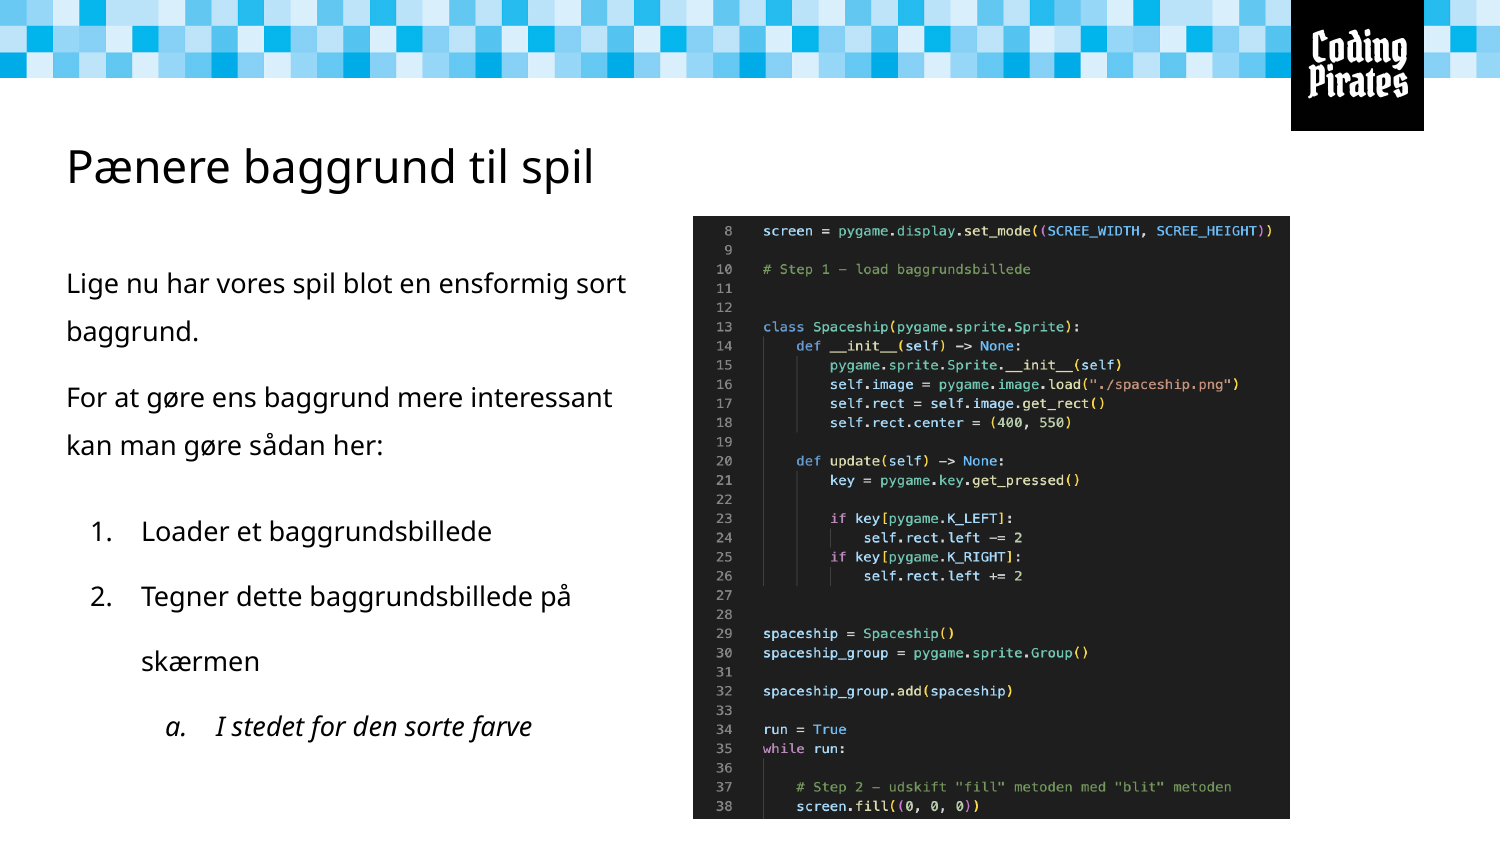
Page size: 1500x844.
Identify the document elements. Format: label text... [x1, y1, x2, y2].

picture [693, 216, 1290, 819]
title Pænere baggrund til spil [51, 123, 1388, 217]
picture [1291, 0, 1424, 131]
picture [0, 0, 1056, 78]
list Lige nu har vores spil blot en ensformig sort baggrund. For at gøre ens baggrund mere interessant kan man gøre sådan her: Loader et baggrundsbillede Tegner dette baggrundsbillede på skærmen I stedet for den sorte farve [51, 234, 669, 800]
